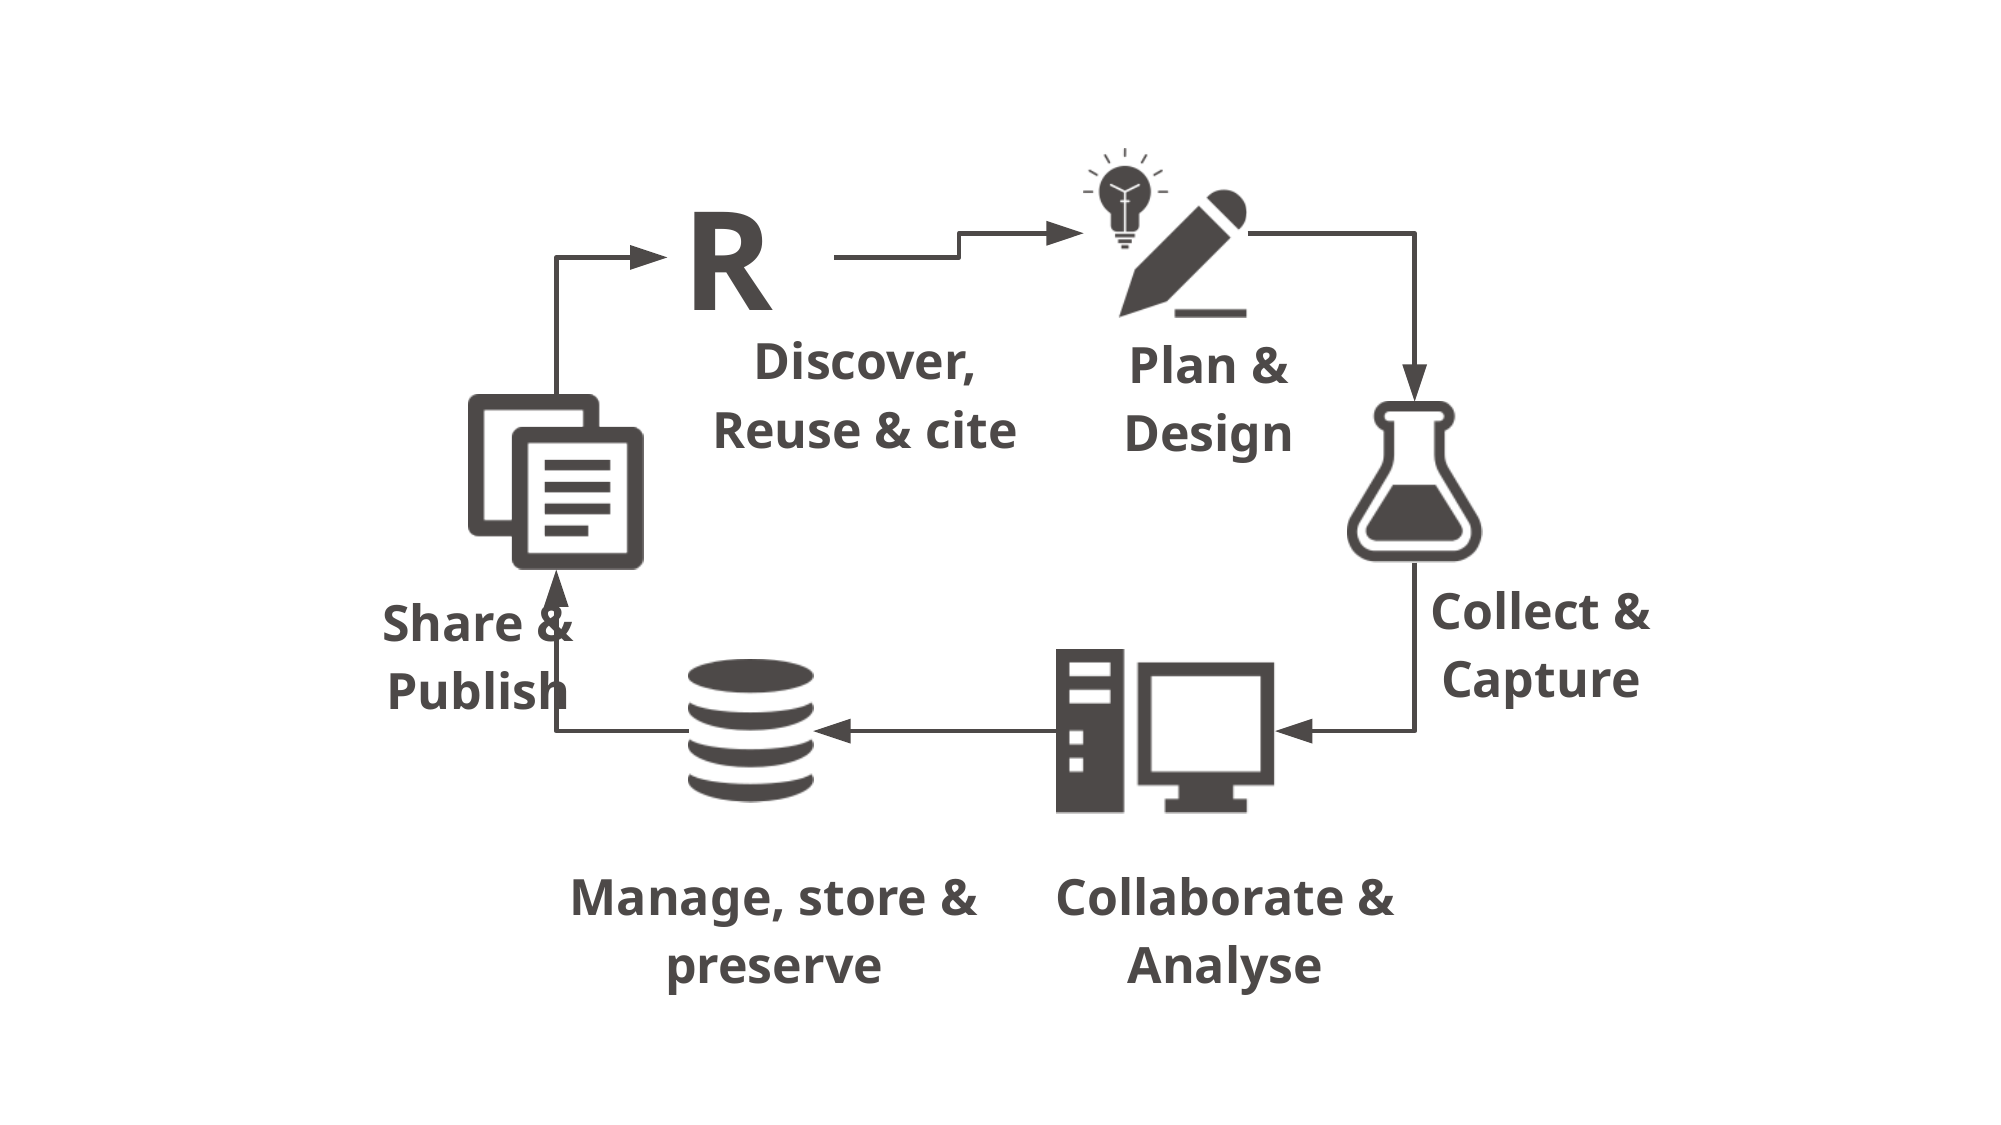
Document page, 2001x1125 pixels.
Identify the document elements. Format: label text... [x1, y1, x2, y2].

text_box Collaborate & Analyse [1040, 854, 1546, 970]
picture [1083, 148, 1248, 318]
picture [688, 659, 814, 803]
text_box Share & Publish [559, 607, 568, 696]
text_box R [667, 156, 835, 311]
text_box Plan & Design [1108, 322, 1288, 438]
picture [1347, 401, 1483, 563]
picture [1056, 649, 1276, 814]
text_box Collect & Capture [1417, 568, 1639, 684]
picture [468, 394, 644, 570]
text_box Share & Publish [367, 580, 554, 696]
text_box Manage, store & preserve [555, 854, 941, 970]
text_box Discover, Reuse & cite [697, 318, 993, 434]
